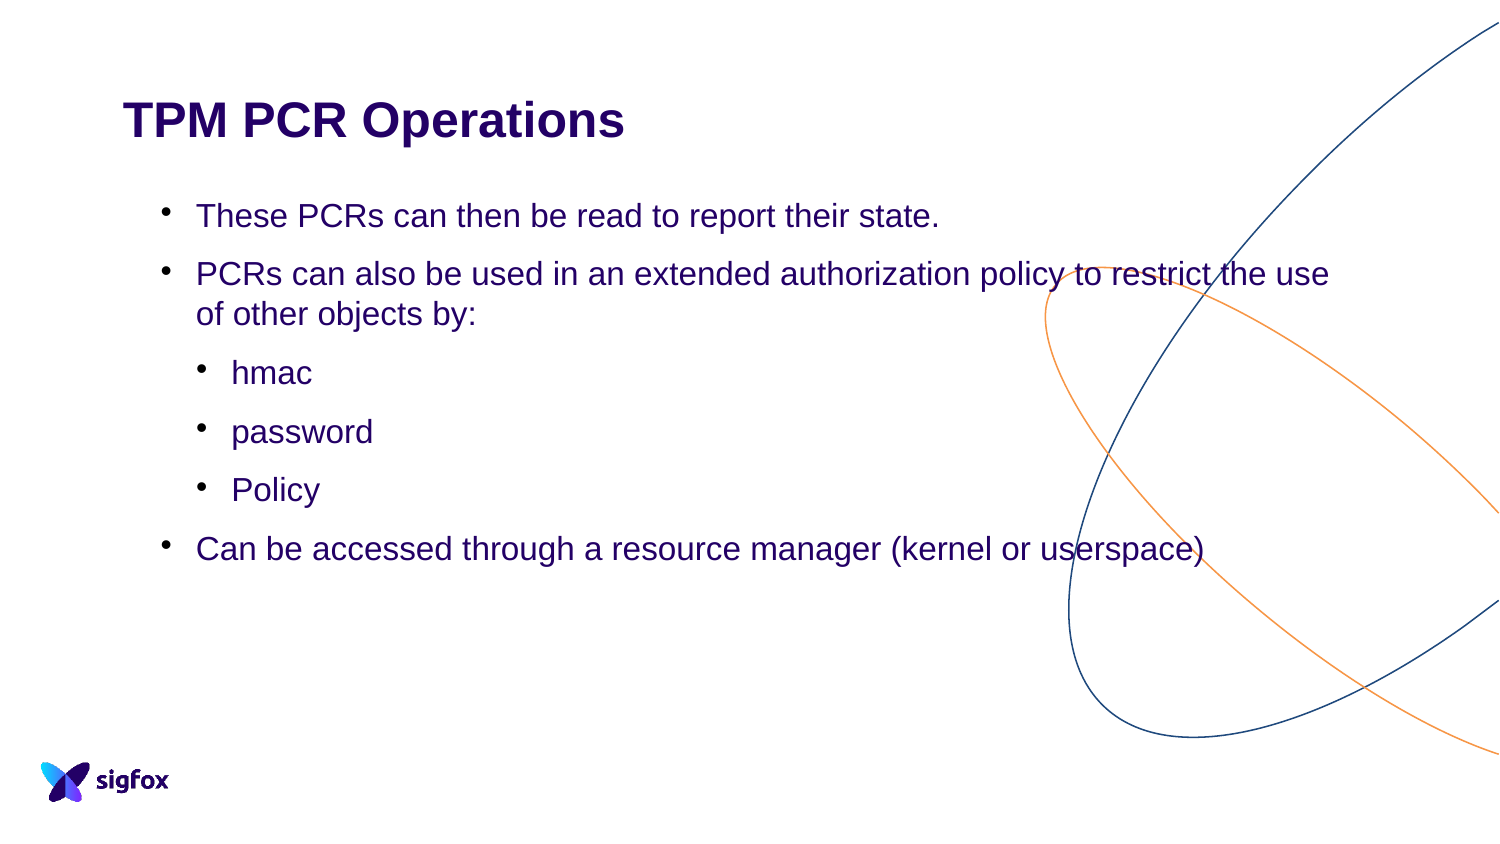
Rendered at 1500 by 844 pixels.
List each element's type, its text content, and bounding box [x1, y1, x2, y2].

text_box TPM PCR Operations [122, 87, 1358, 142]
text_box These PCRs can then be read to report their state. PCRs can also be used in an extended authorization policy to restrict the use of other objects by: hmac password Policy Can be accessed through a resource manager (kernel or userspace) [124, 193, 1360, 674]
picture [36, 760, 174, 803]
